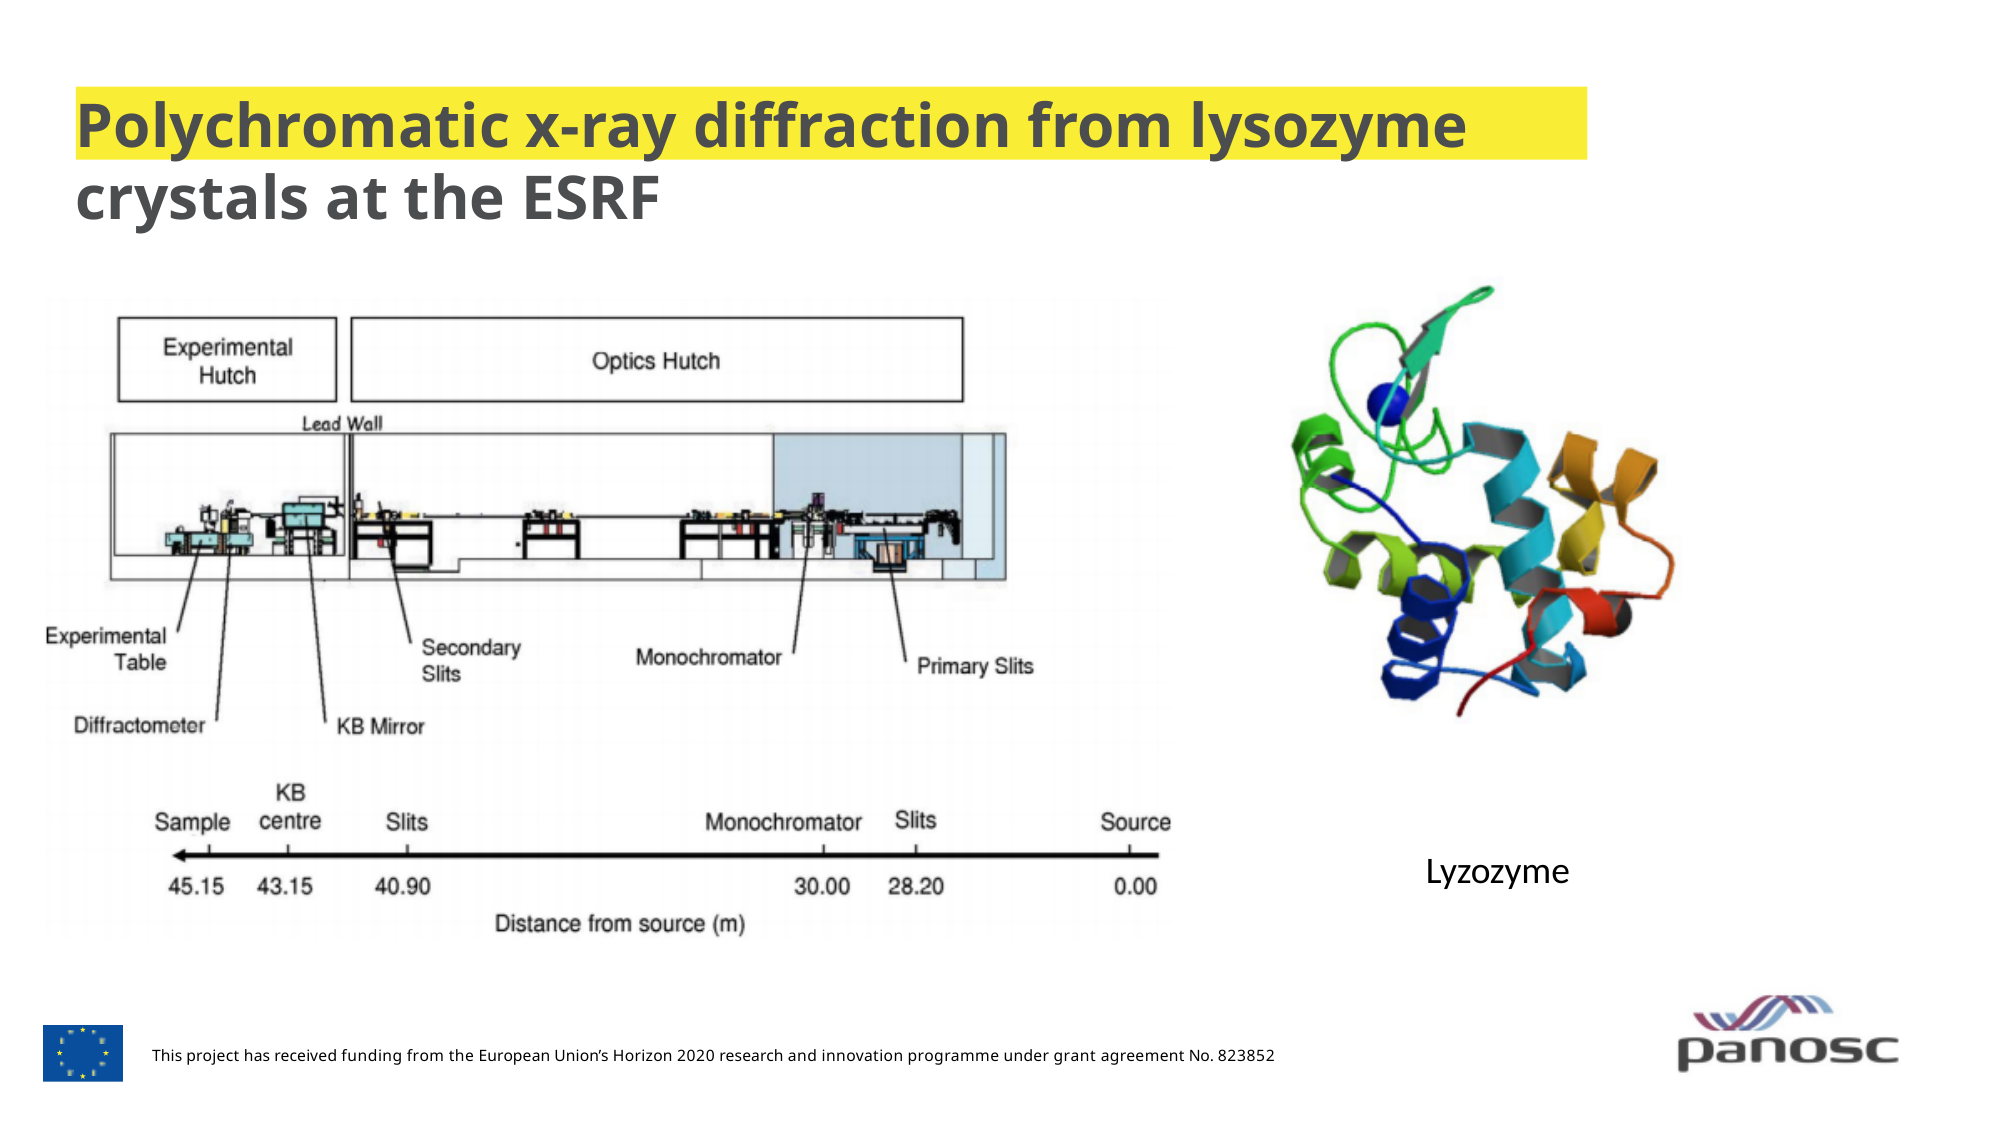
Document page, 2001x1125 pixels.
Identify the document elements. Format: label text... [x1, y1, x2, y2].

picture [37, 299, 1184, 940]
picture [1, 947, 1999, 1125]
text_box Lyzozyme [1411, 839, 1594, 899]
text_box Polychromatic x-ray diffraction from lysozyme crystals at the ESRF [75, 86, 1588, 160]
picture [1262, 274, 1691, 724]
